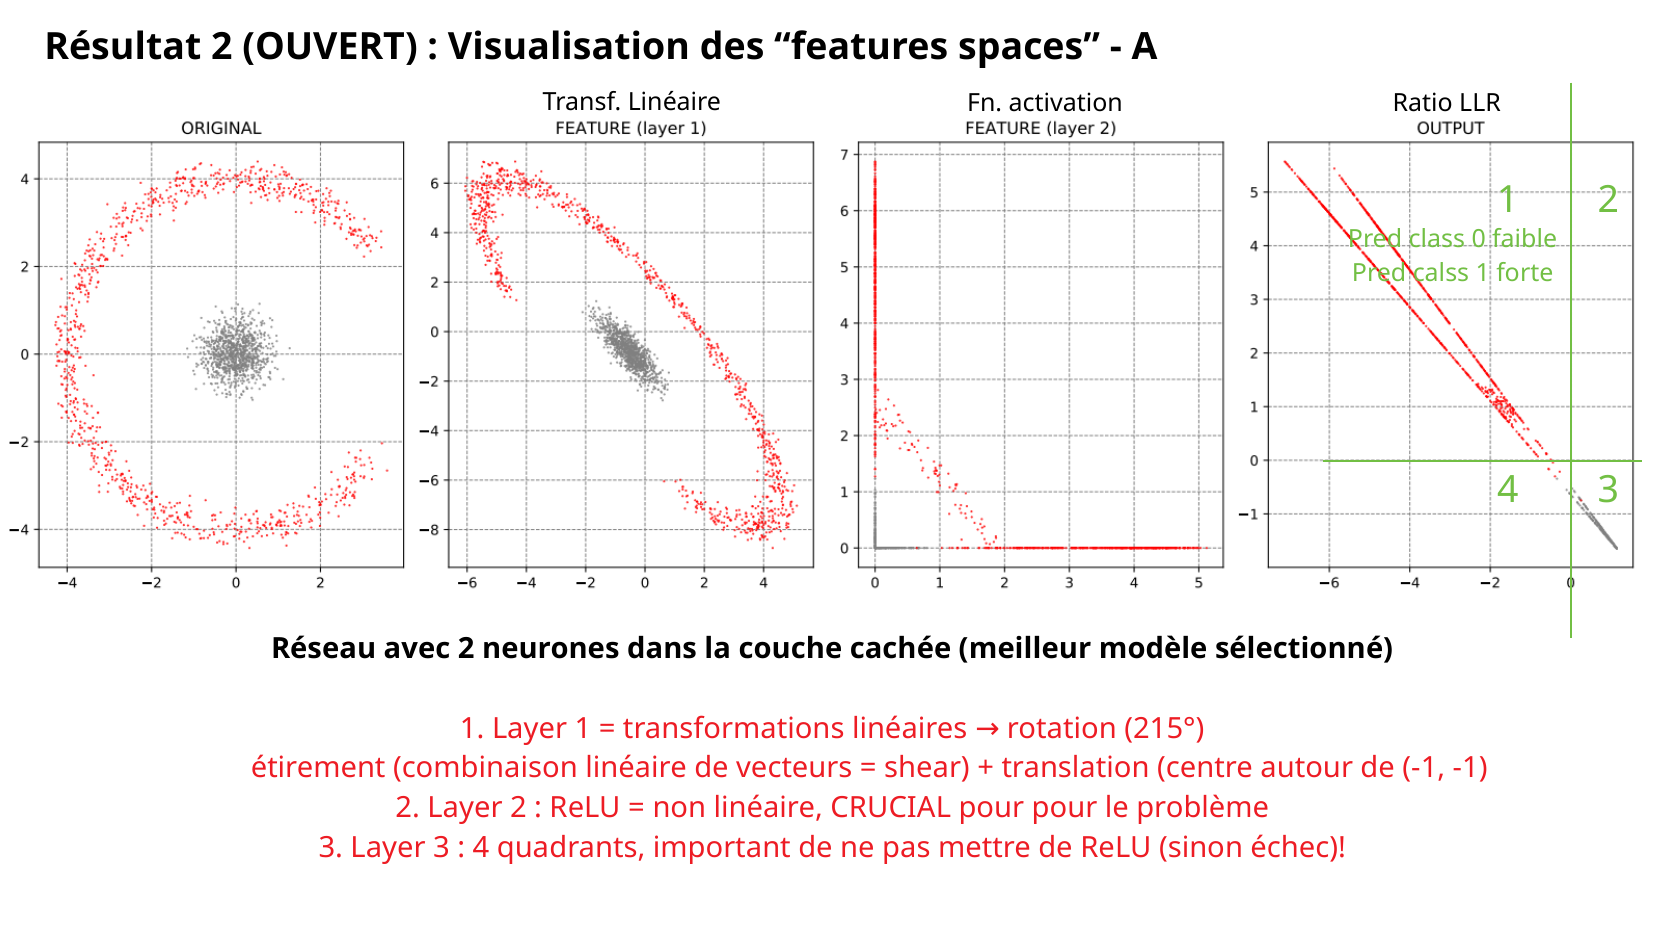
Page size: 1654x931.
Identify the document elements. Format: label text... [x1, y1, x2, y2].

text_box 4 [1482, 454, 1530, 512]
text_box 3 [1582, 454, 1630, 512]
text_box Ratio LLR [1281, 76, 1613, 120]
text_box 1 [1482, 165, 1530, 213]
text_box 2 [1582, 165, 1630, 223]
picture [0, 107, 1570, 606]
text_box Résultat 2 (OUVERT) : Visualisation des “features spaces” - A [29, 11, 1506, 69]
text_box Pred class 0 faible Pred calss 1 forte [1293, 213, 1613, 303]
picture [1572, 107, 1648, 606]
text_box Transf. Linéaire [466, 76, 798, 120]
text_box Réseau avec 2 neurones dans la couche cachée (meilleur modèle sélectionné) 1. Layer 1 = transformations linéaires → rotation (215°) étirement (combinaison linéaire de vecteurs = shear) + translation (centre autour de (-1, -1) 2. Layer 2 : ReLU = non linéaire, CRUCIAL pour pour le problème 3. Layer 3 : 4 quadrants, important de ne pas mettre de ReLU (sinon échec)! [47, 620, 1619, 865]
text_box Fn. activation [879, 76, 1211, 120]
